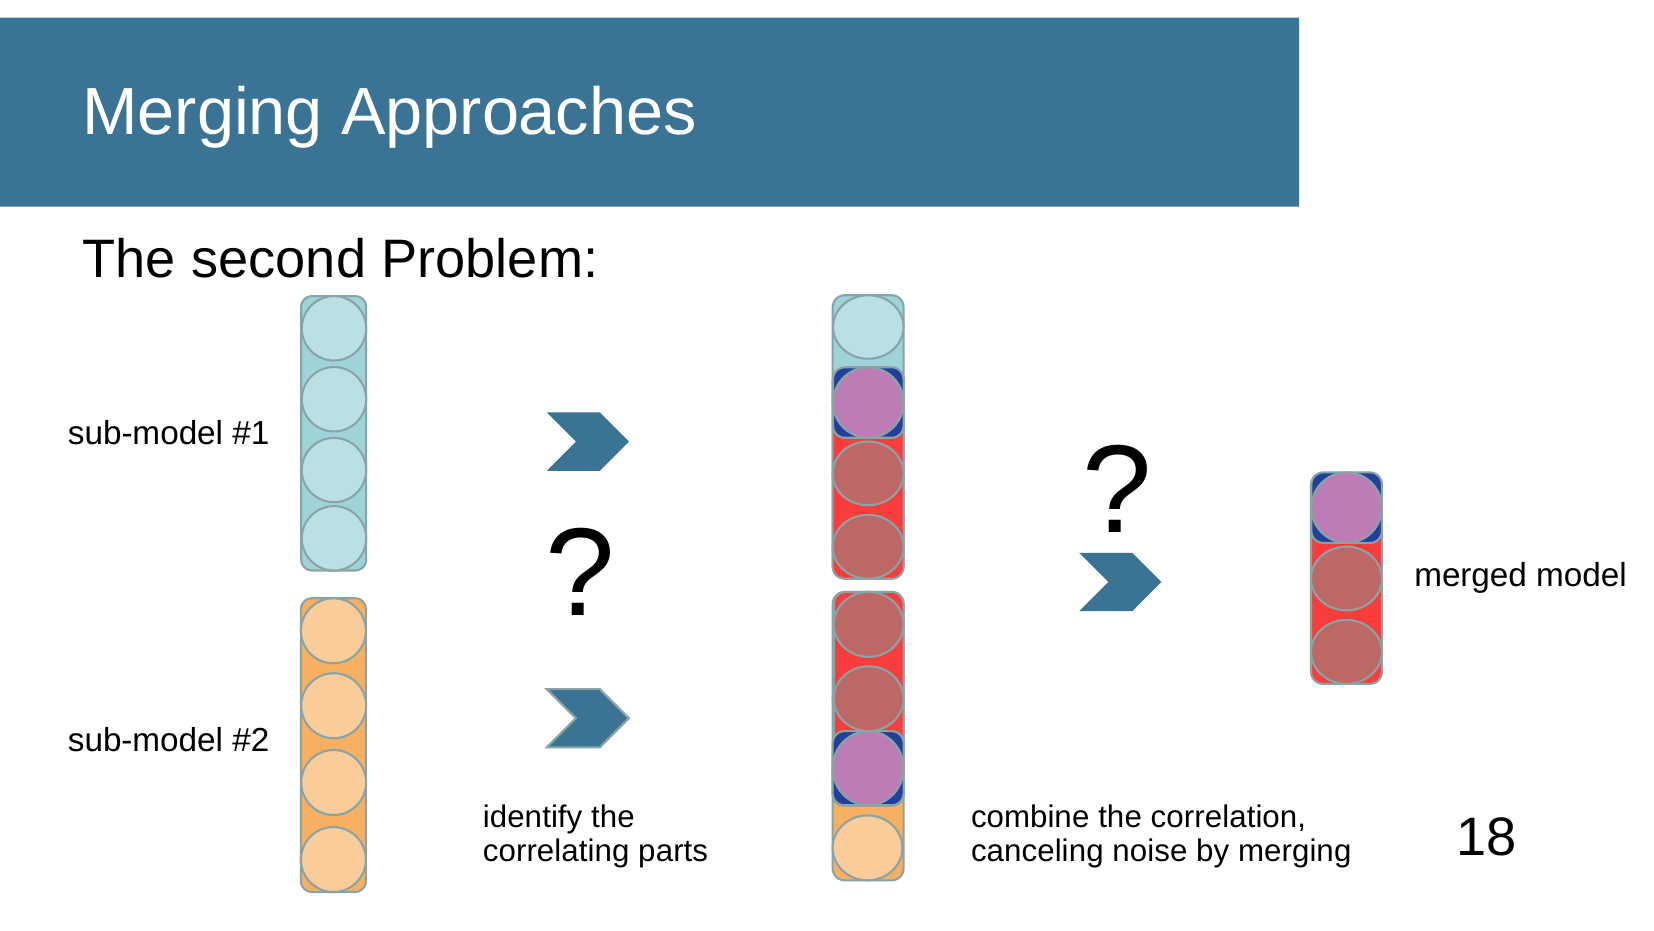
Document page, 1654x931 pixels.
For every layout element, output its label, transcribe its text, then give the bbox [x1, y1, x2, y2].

list The second Problem: [82, 224, 1571, 764]
text_box ? [530, 496, 630, 661]
text_box sub-model #1 [53, 407, 285, 460]
text_box [301, 296, 367, 571]
text_box identify the correlating parts [468, 791, 733, 880]
text_box [832, 295, 904, 579]
text_box combine the correlation, canceling noise by merging [956, 791, 1372, 880]
text_box [546, 689, 629, 748]
text_box [1311, 472, 1382, 684]
text_box [300, 598, 367, 893]
text_box [1079, 579, 1162, 612]
text_box sub-model #2 [53, 714, 285, 767]
title Merging Approaches [82, 35, 1234, 189]
text_box [546, 412, 629, 471]
text_box ? [1068, 413, 1168, 579]
text_box [832, 591, 904, 881]
text_box merged model [1399, 549, 1643, 602]
